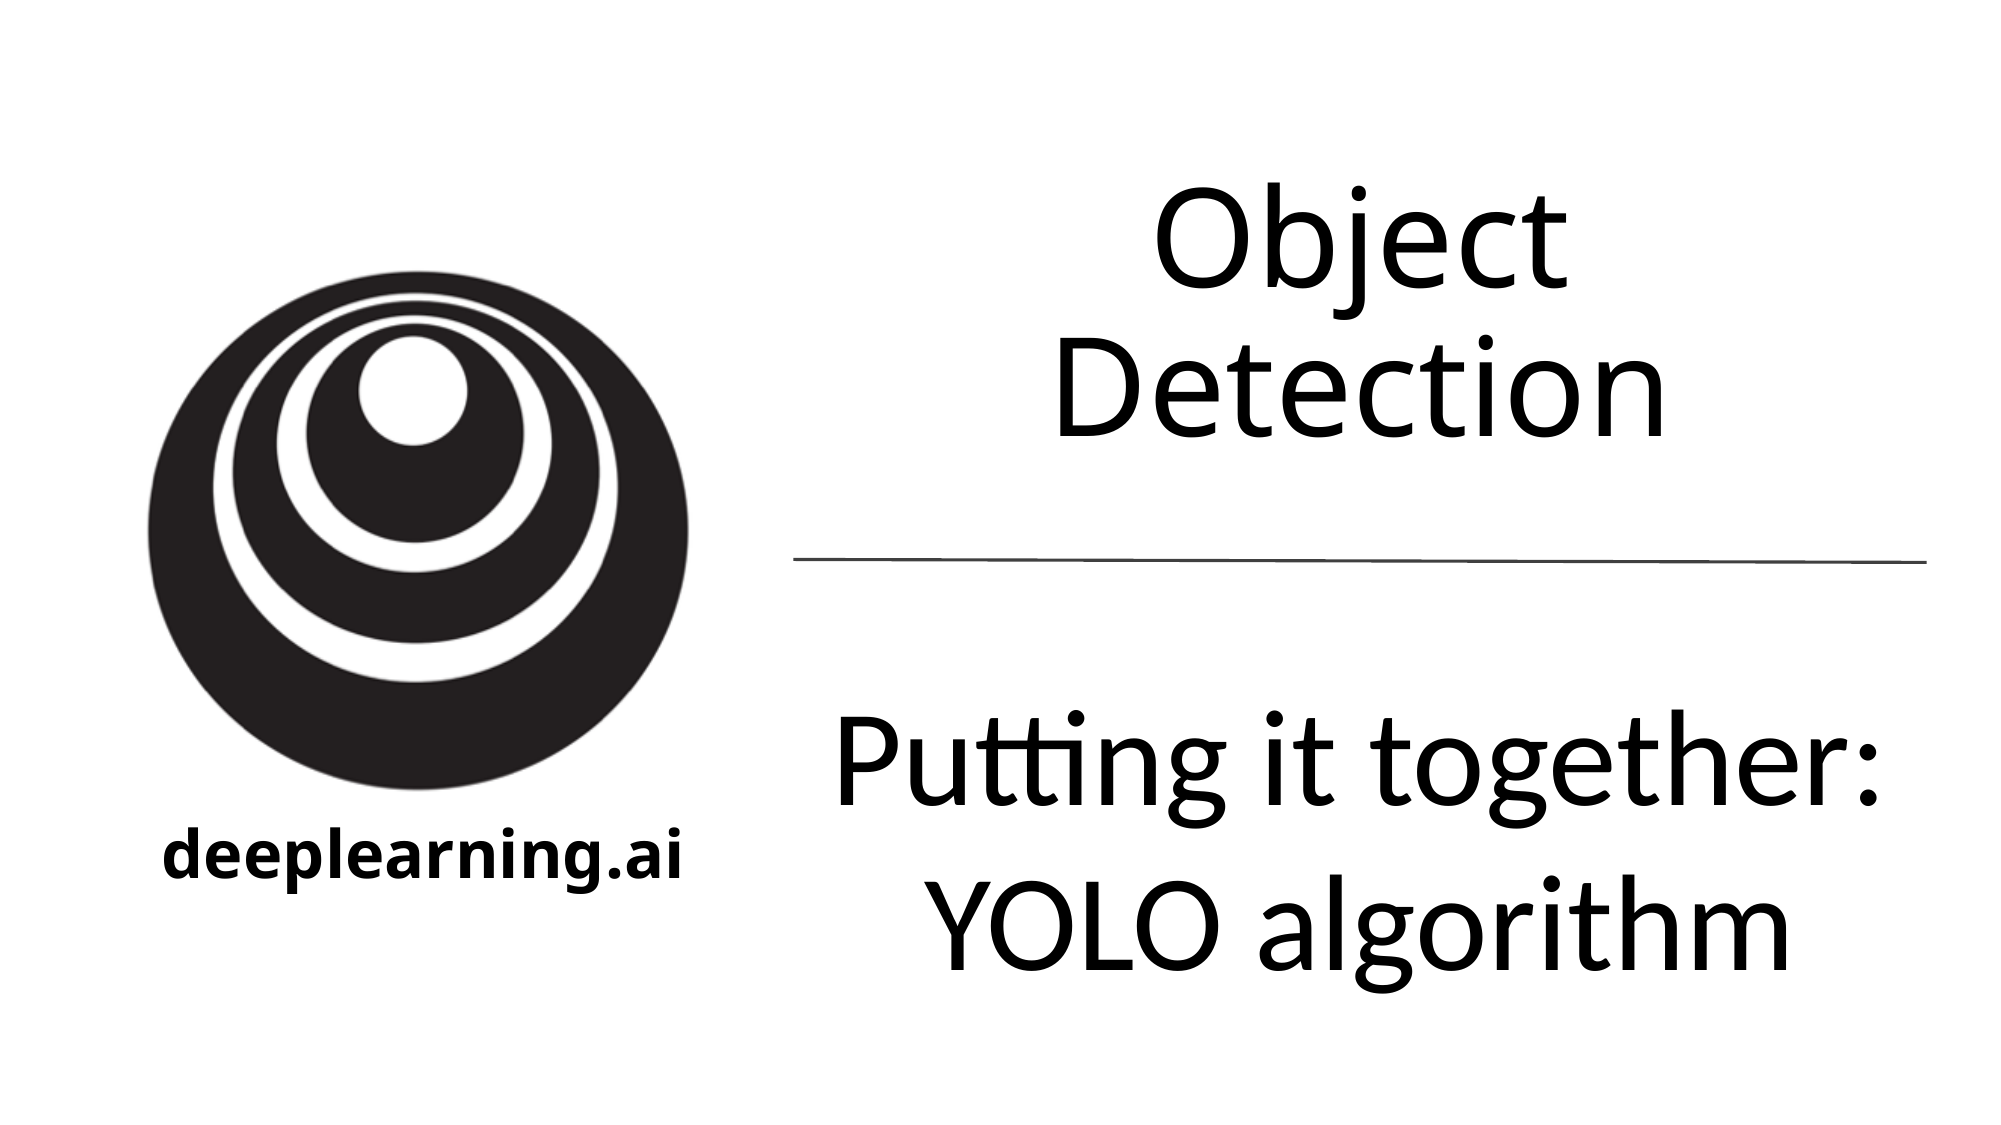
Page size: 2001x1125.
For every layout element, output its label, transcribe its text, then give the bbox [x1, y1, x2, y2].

text_box Putting it together: YOLO algorithm [799, 660, 1921, 1009]
picture [108, 234, 739, 768]
text_box deeplearning.ai [56, 768, 790, 901]
text_box [179, 194, 669, 702]
title Object Detection [848, 161, 1872, 462]
